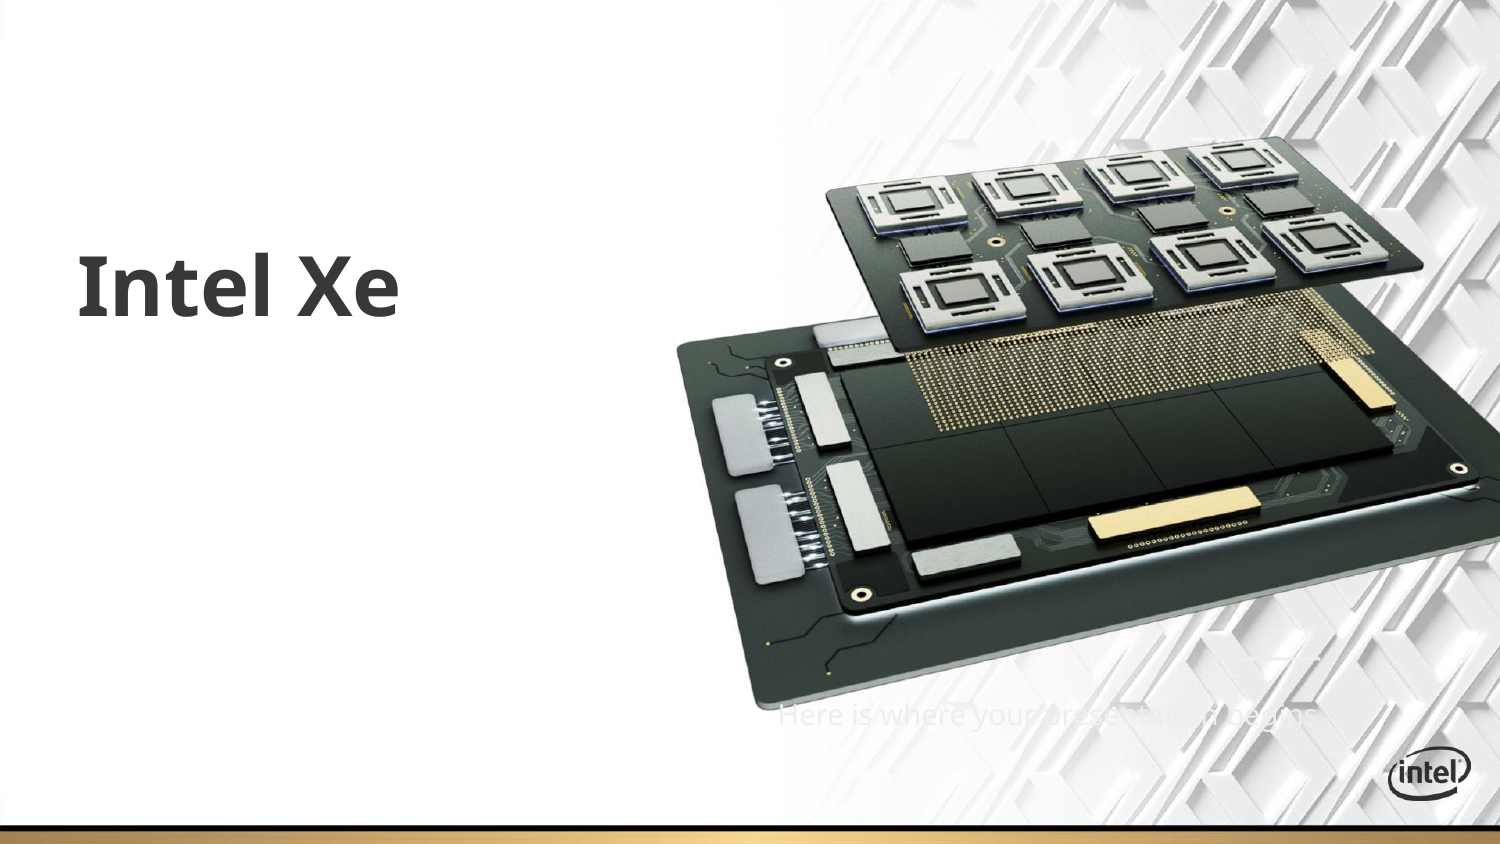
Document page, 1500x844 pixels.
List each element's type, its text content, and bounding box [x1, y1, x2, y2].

title Intel Xe [62, 165, 772, 414]
picture [0, 0, 1500, 844]
subtitle Here is where your presentation begins [705, 681, 1334, 723]
